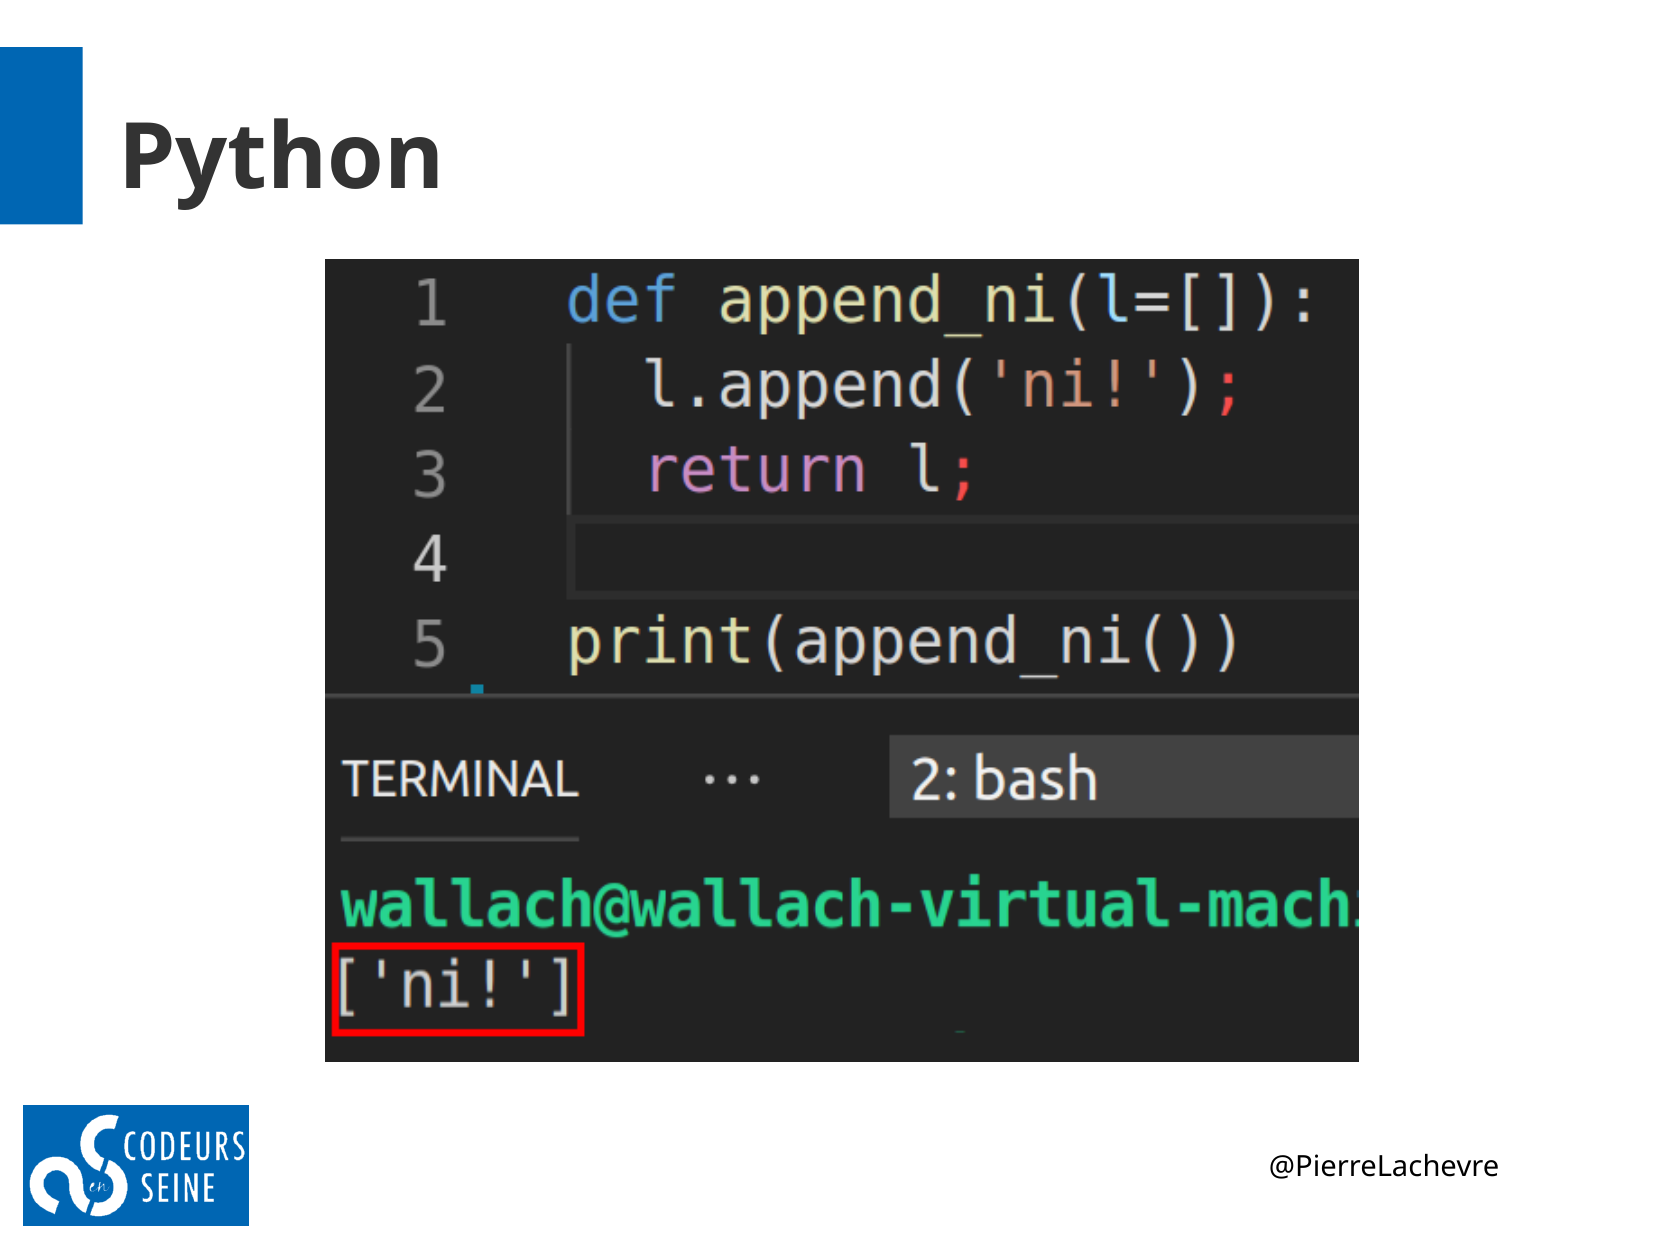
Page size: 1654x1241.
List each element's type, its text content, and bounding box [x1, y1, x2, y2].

picture [325, 259, 1359, 1062]
picture [23, 1105, 249, 1226]
title Python [118, 49, 1571, 257]
